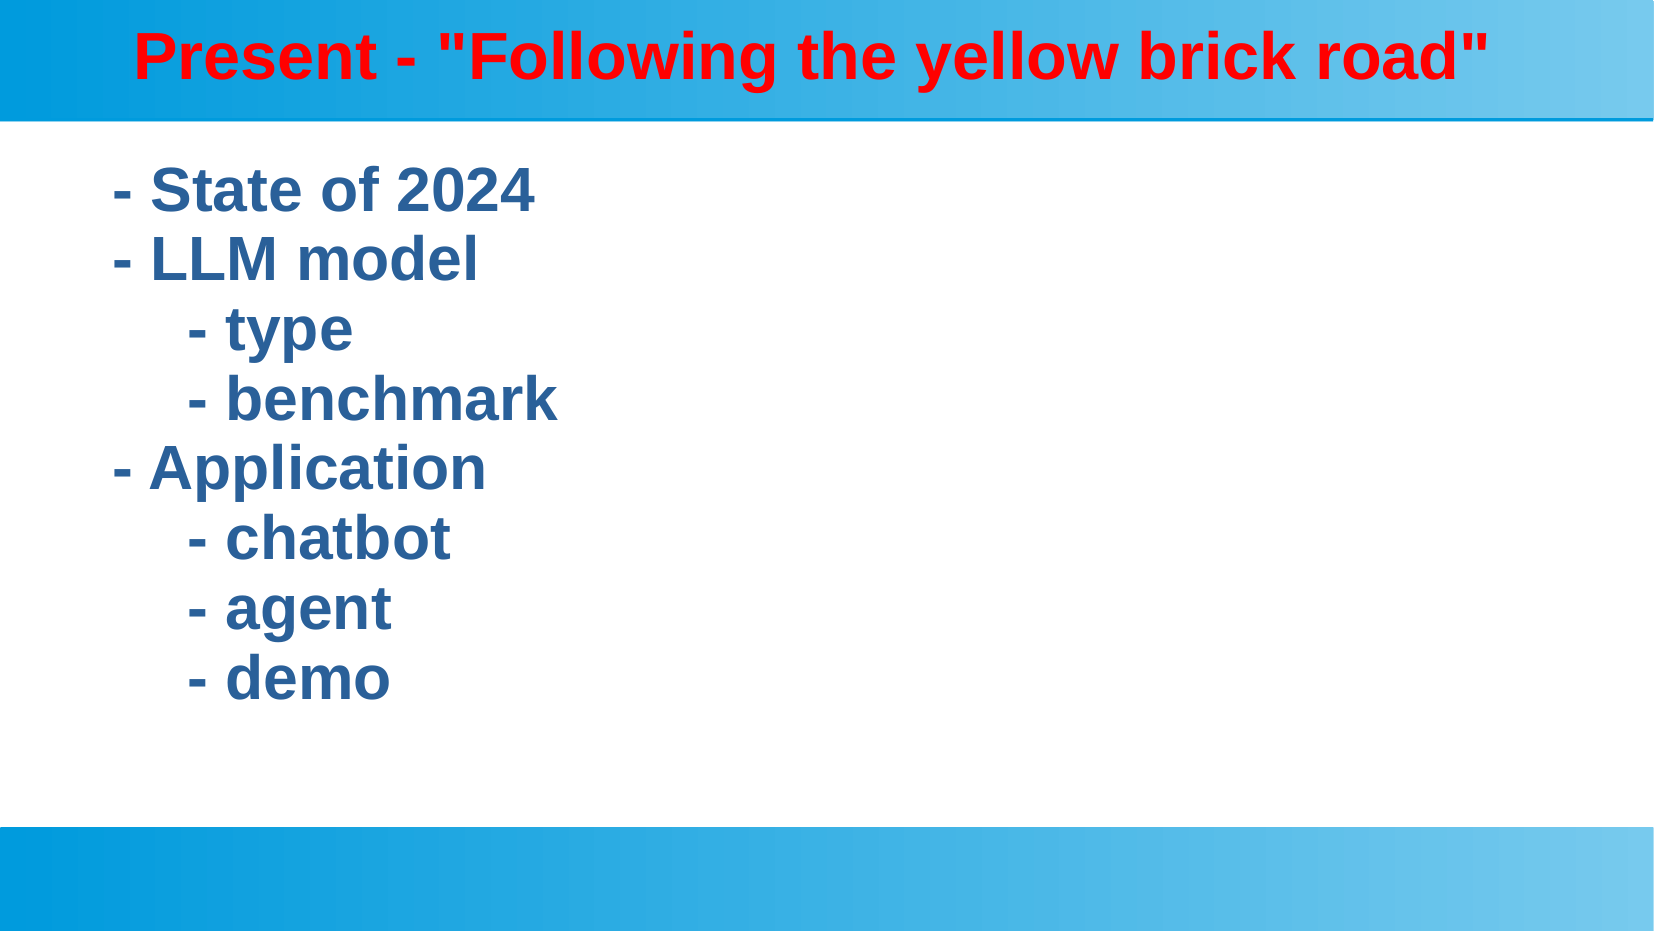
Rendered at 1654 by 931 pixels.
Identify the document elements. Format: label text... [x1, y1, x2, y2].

title - State of 2024 - LLM model - type - benchmark - Application - chatbot - agent - demo [112, 154, 1051, 713]
title Present - "Following the yellow brick road" [75, 0, 1552, 113]
